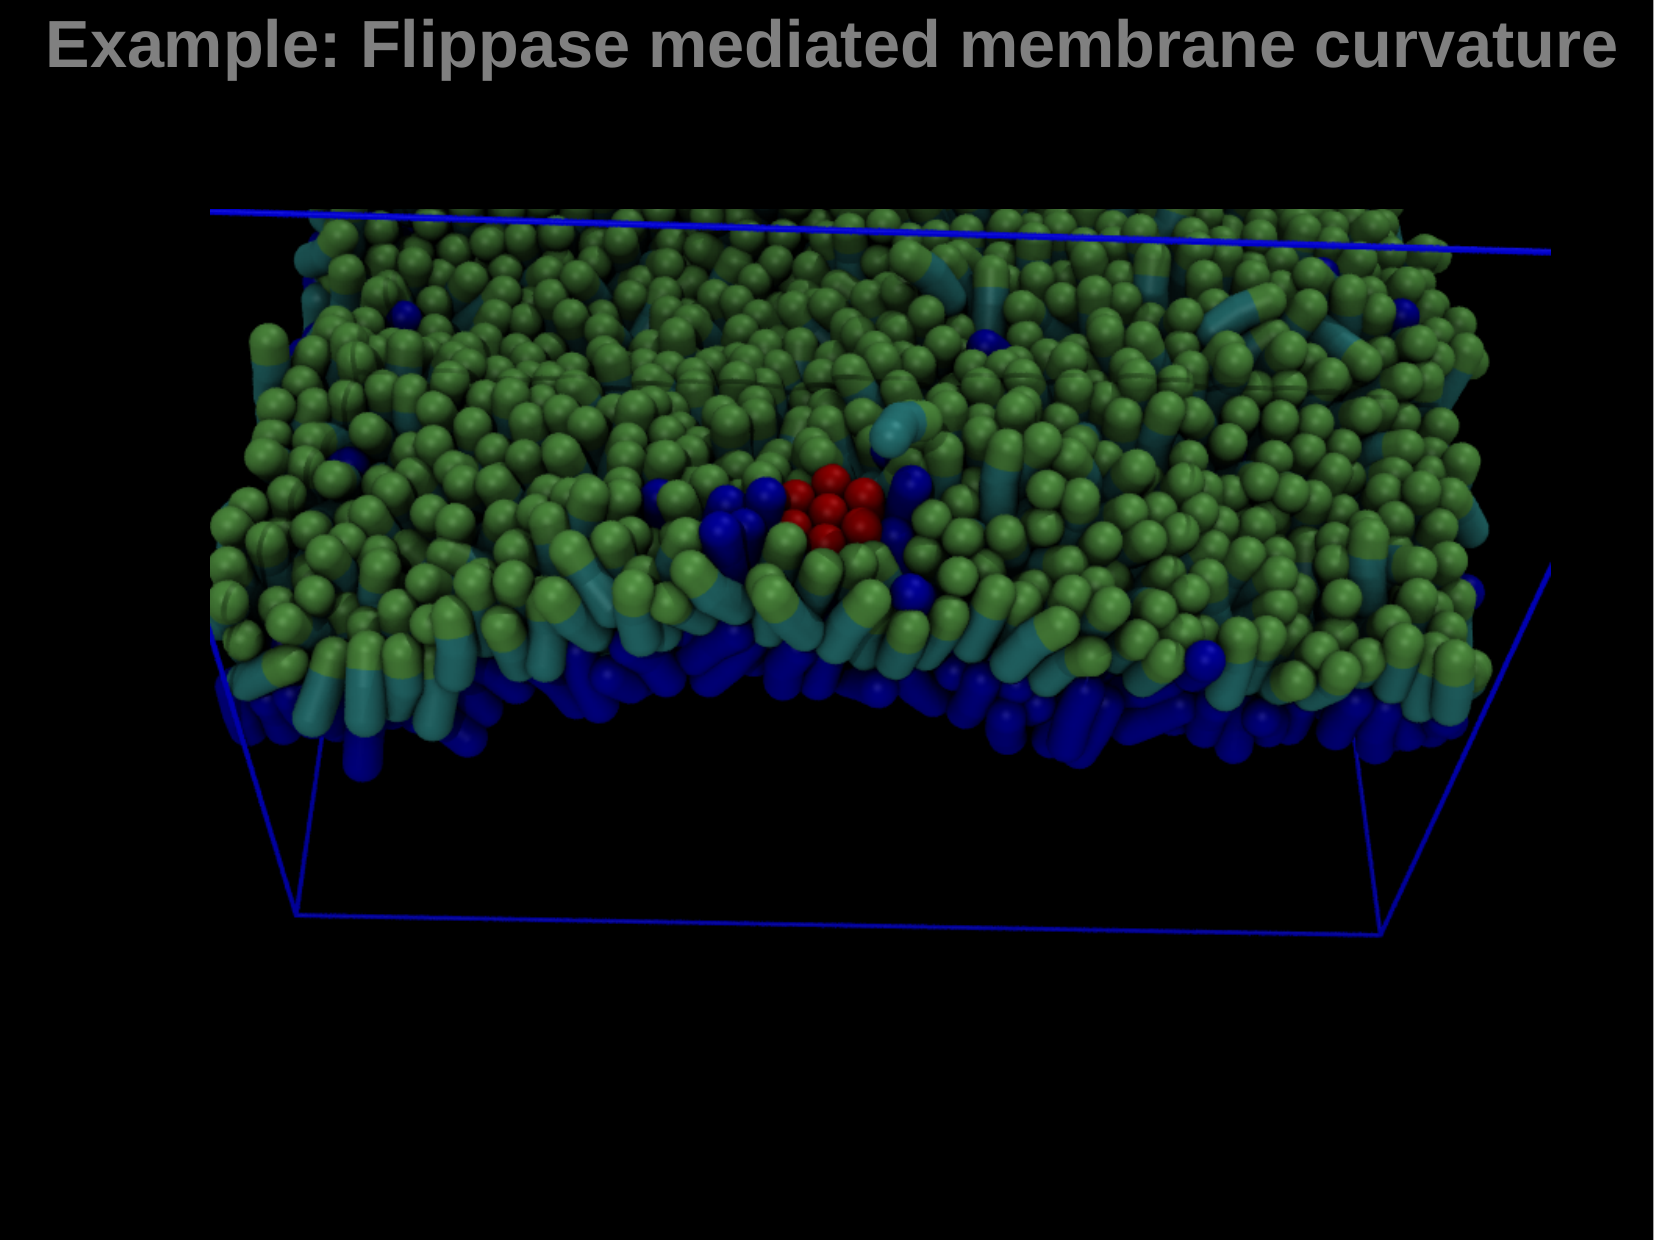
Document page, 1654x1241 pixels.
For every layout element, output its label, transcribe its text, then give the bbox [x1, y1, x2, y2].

text_box Example: Flippase mediated membrane curvature [0, 0, 1654, 92]
picture [210, 209, 1551, 960]
